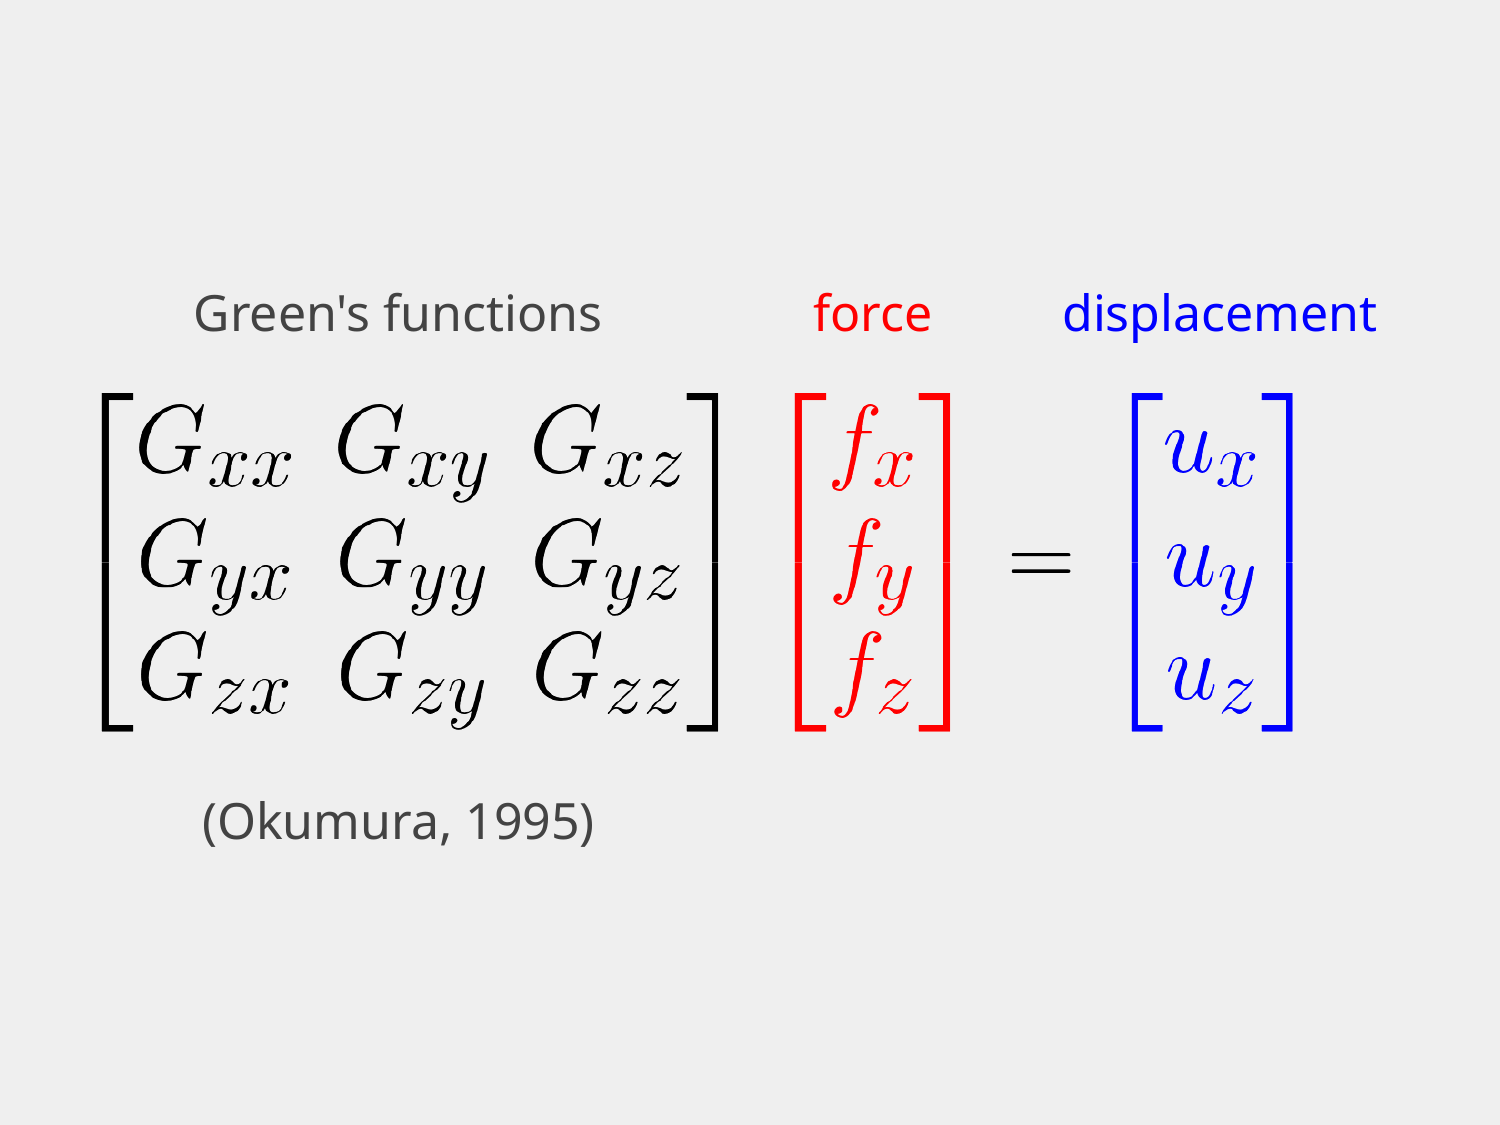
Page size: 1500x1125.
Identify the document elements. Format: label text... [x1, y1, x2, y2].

picture [101, 392, 1293, 732]
subtitle displacement [1042, 266, 1399, 351]
subtitle Green's functions [157, 266, 639, 351]
subtitle force [715, 266, 1031, 351]
subtitle (Okumura, 1995) [157, 774, 639, 859]
